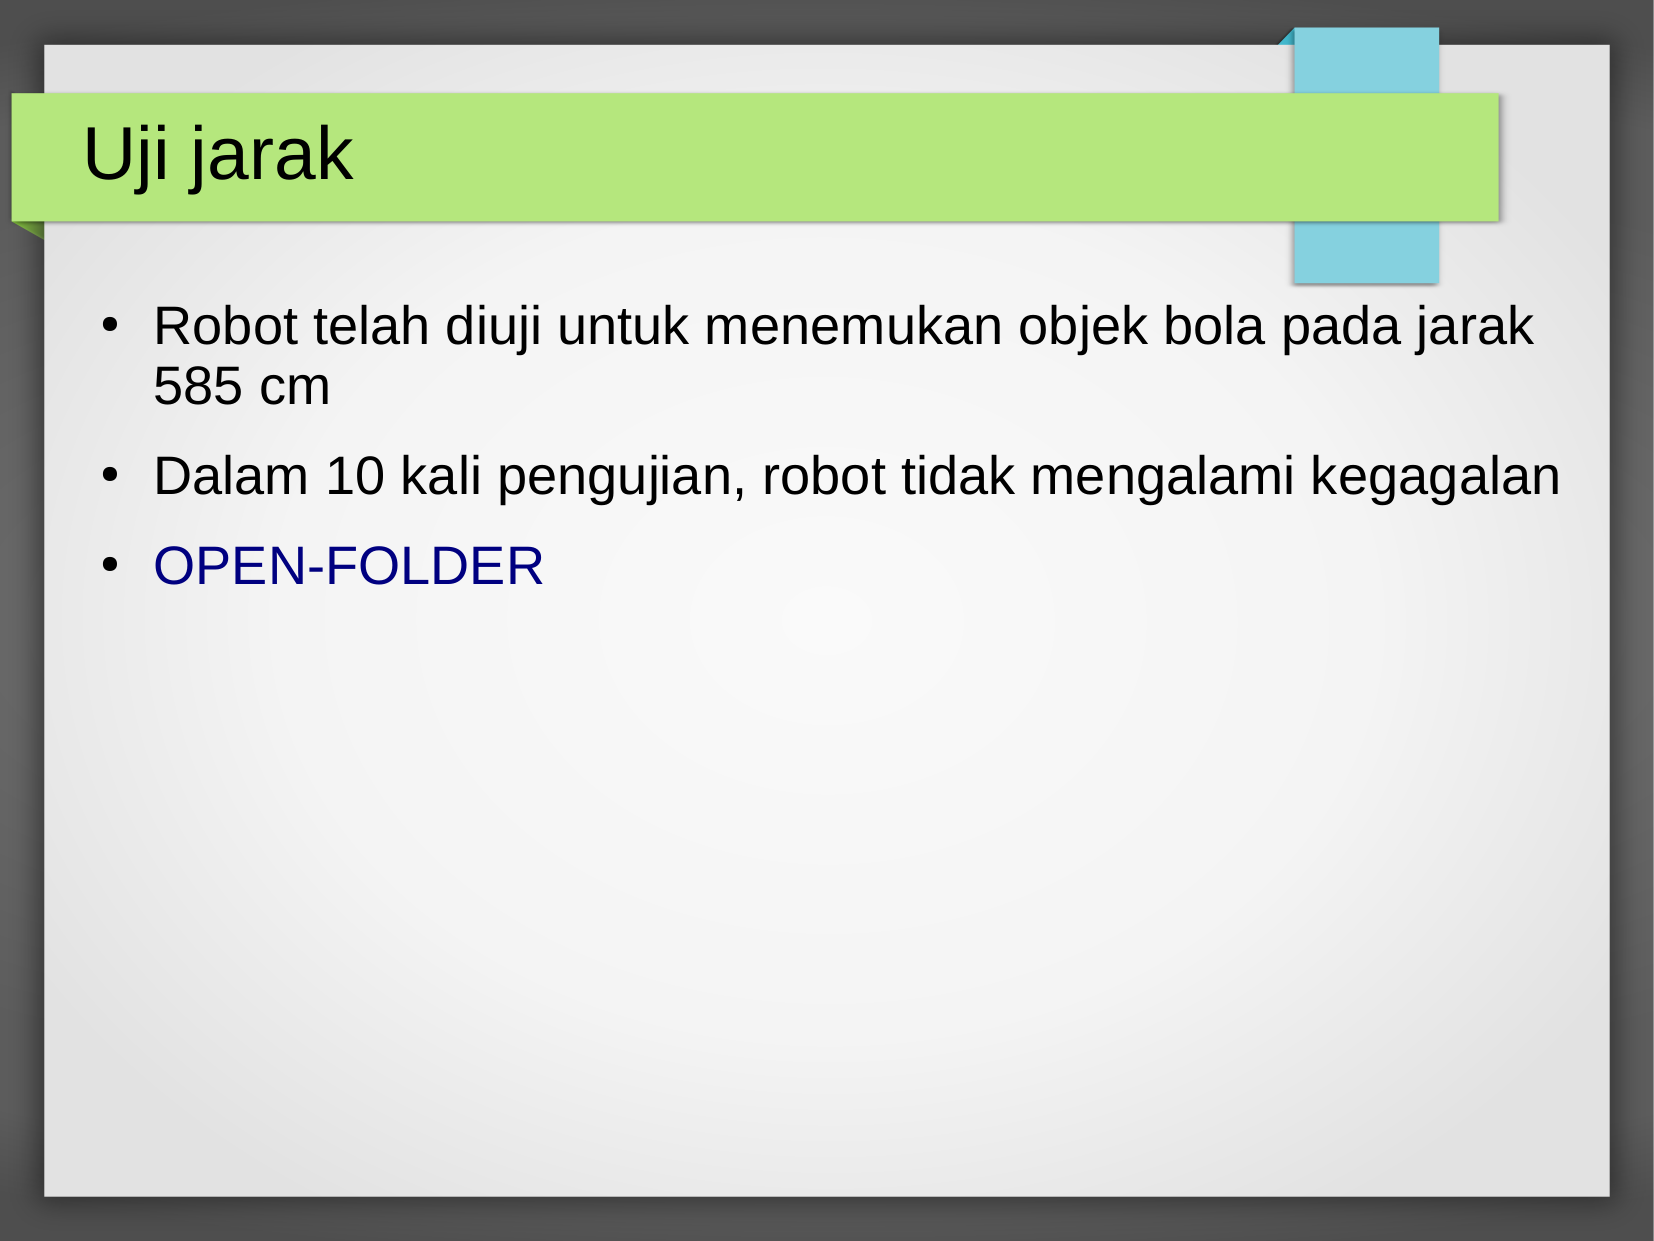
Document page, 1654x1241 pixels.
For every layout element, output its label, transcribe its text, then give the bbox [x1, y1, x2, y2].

list Robot telah diuji untuk menemukan objek bola pada jarak 585 cm Dalam 10 kali pengujian, robot tidak mengalami kegagalan OPEN-FOLDER [82, 295, 1571, 1015]
picture [0, 0, 1654, 1241]
title Uji jarak [82, 94, 1264, 213]
